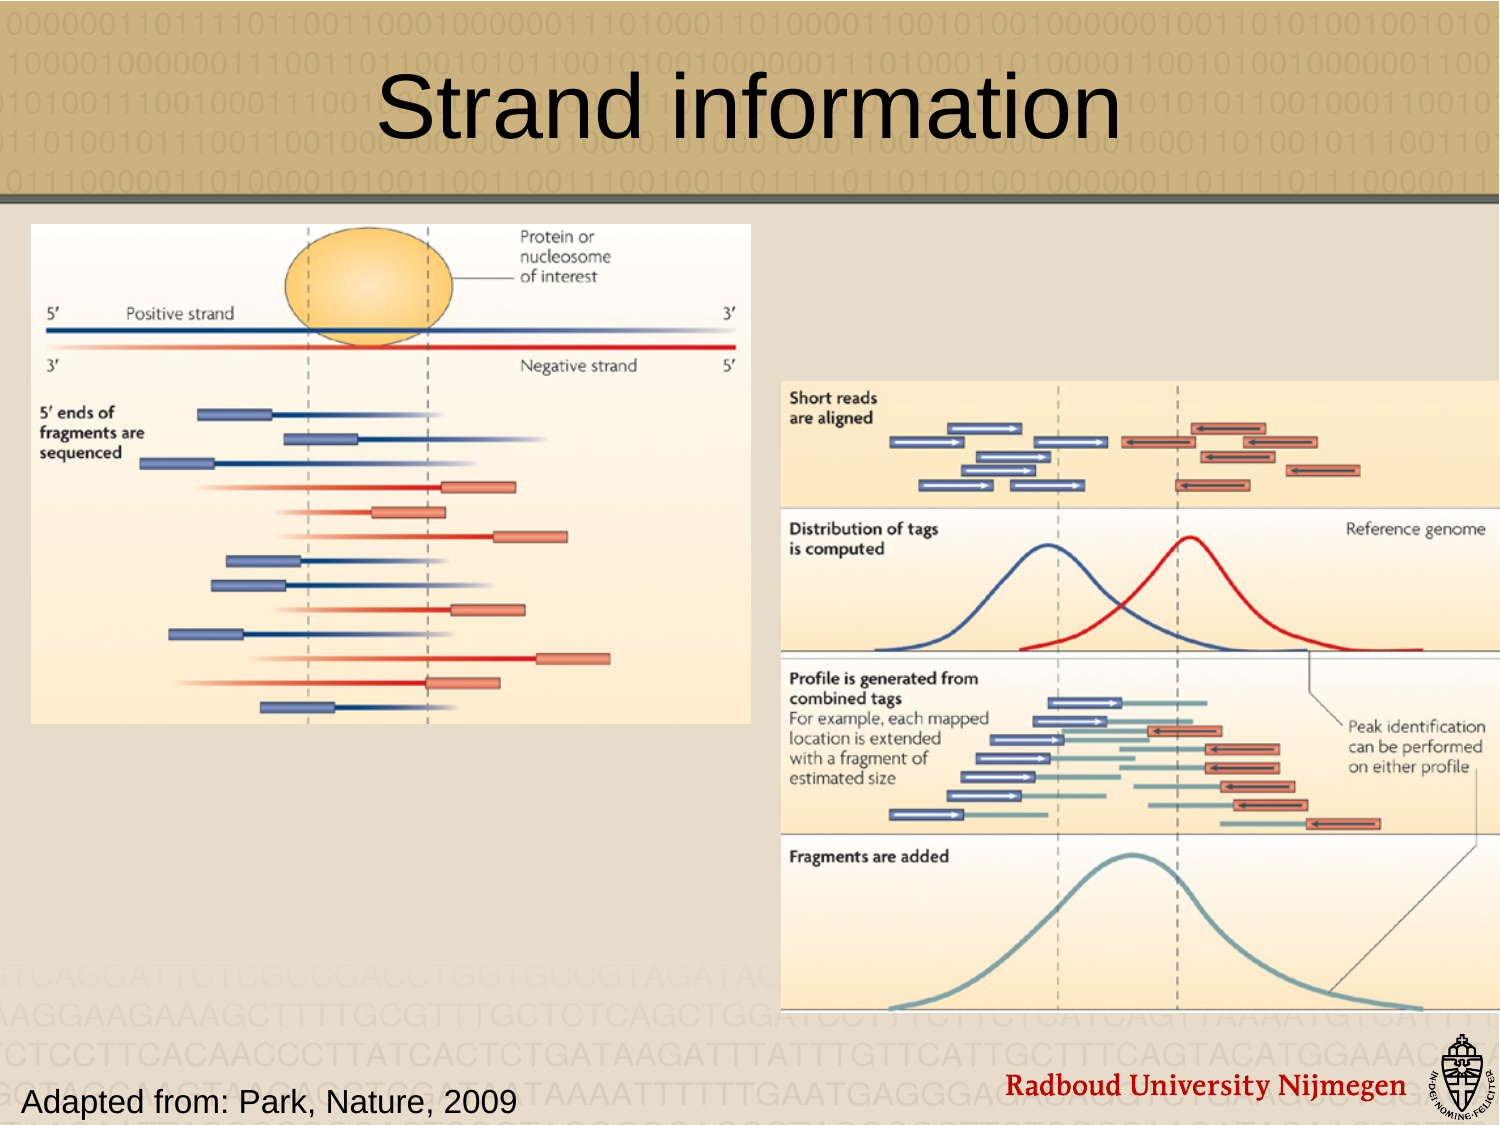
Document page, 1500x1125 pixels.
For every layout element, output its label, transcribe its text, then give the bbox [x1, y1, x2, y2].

title Strand information [75, 7, 1425, 196]
picture [0, 1, 1500, 1125]
text_box Adapted from: Park, Nature, 2009 [6, 1073, 607, 1125]
